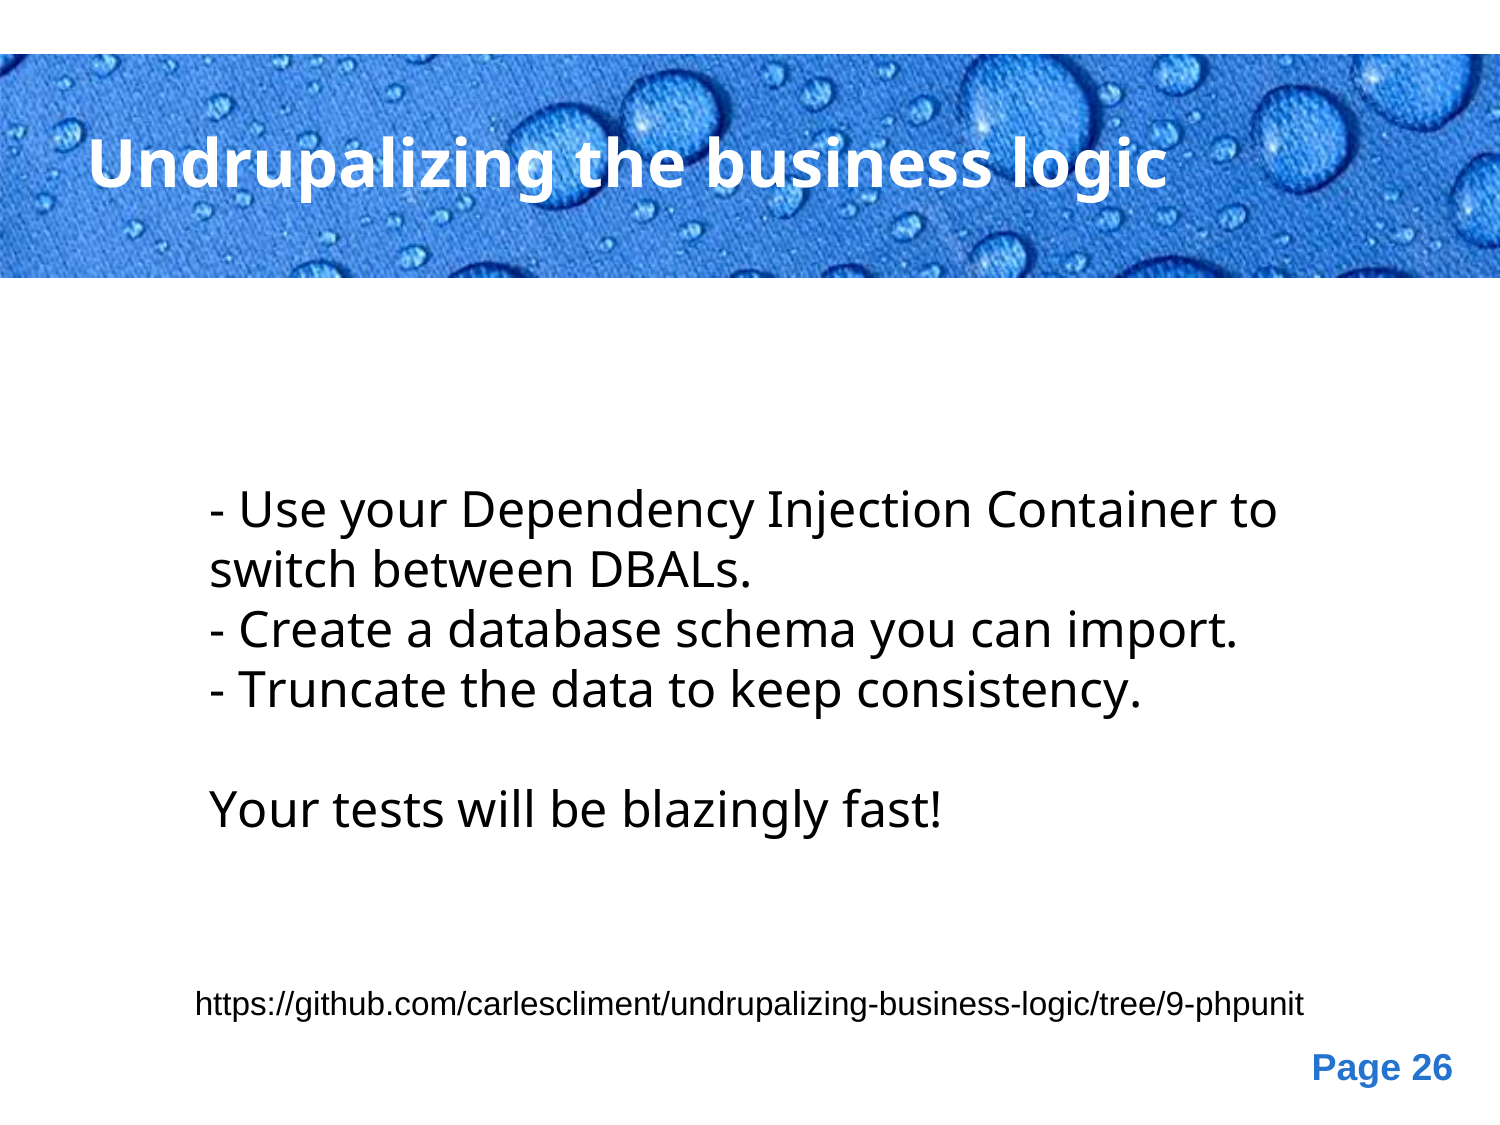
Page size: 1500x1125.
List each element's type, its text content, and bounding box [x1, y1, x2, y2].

text_box https://github.com/carlescliment/undrupalizing-business-logic/tree/9-phpunit [180, 975, 1471, 1030]
picture [0, 54, 1500, 278]
text_box Undrupalizing the business logic [71, 112, 1185, 209]
text_box - Use your Dependency Injection Container to switch between DBALs. - Create a database schema you can import. - Truncate the data to keep consistency. Your tests will be blazingly fast! [195, 389, 1426, 961]
